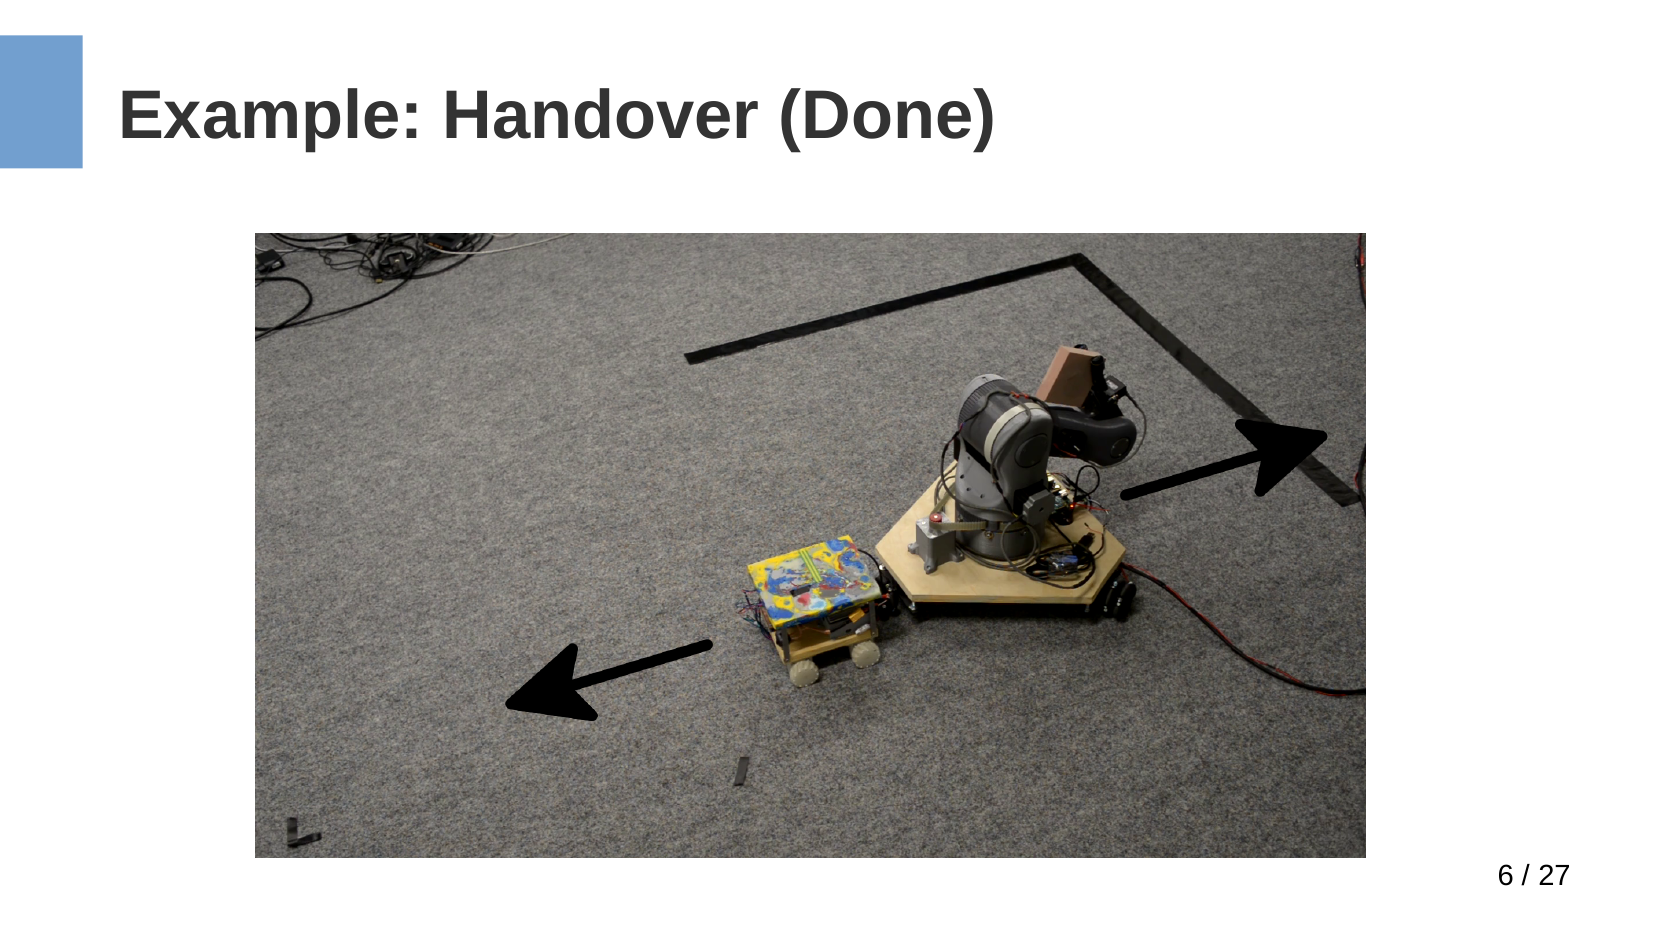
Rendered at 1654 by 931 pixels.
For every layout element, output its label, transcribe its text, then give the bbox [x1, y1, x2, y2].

picture [255, 233, 1366, 858]
title Example: Handover (Done) [118, 37, 1571, 193]
